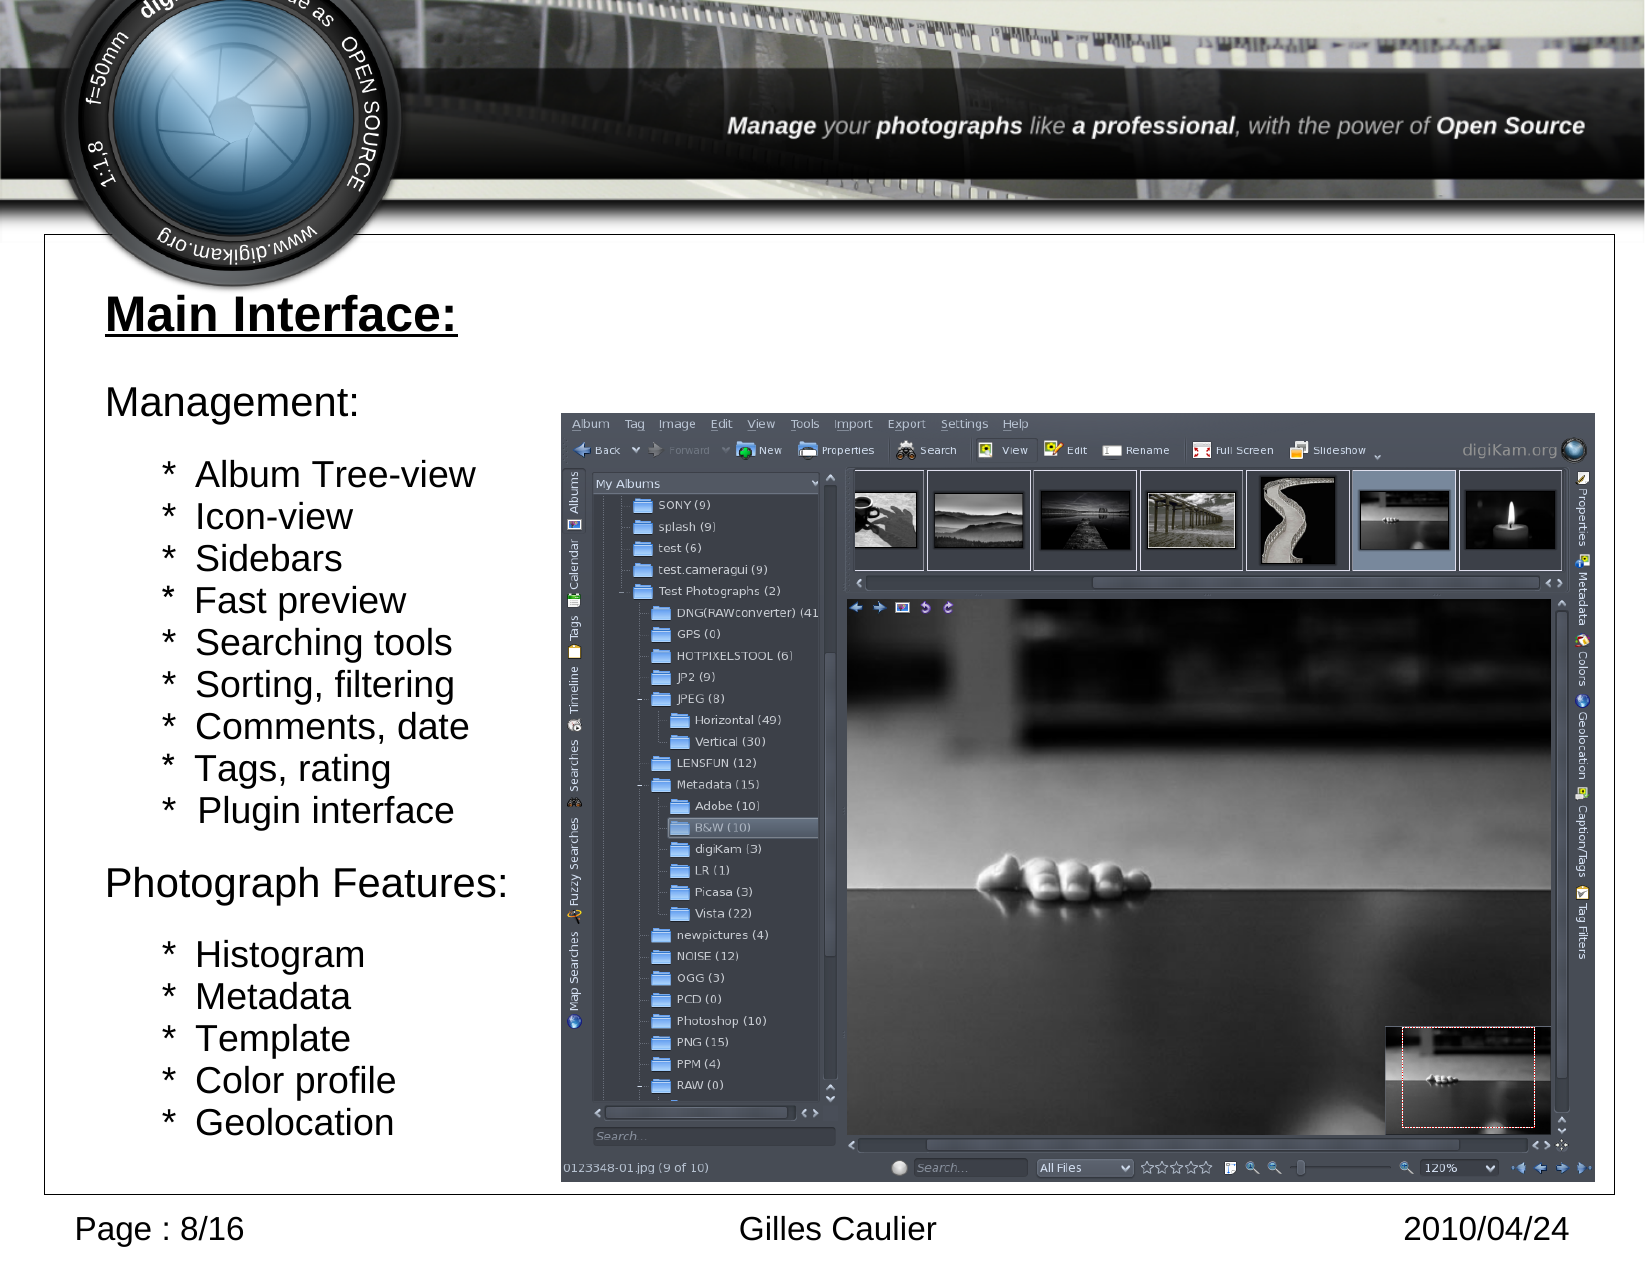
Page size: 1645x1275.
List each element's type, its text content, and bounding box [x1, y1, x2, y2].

picture [0, 0, 1645, 296]
title Main Interface: d Management: * Album Tree-view * Icon-view * Sidebars * Fast preview * Searching tools * Sorting, filtering * Comments, date * Tags, rating * Plugin interface Photograph Features: * Histogram * Metadata * Template * Color profile * Geolocation [44, 243, 1615, 1195]
picture [561, 413, 1595, 1182]
text_box Page : <numéro>/16 Gilles Caulier 2010/04/24 [21, 1207, 1623, 1251]
